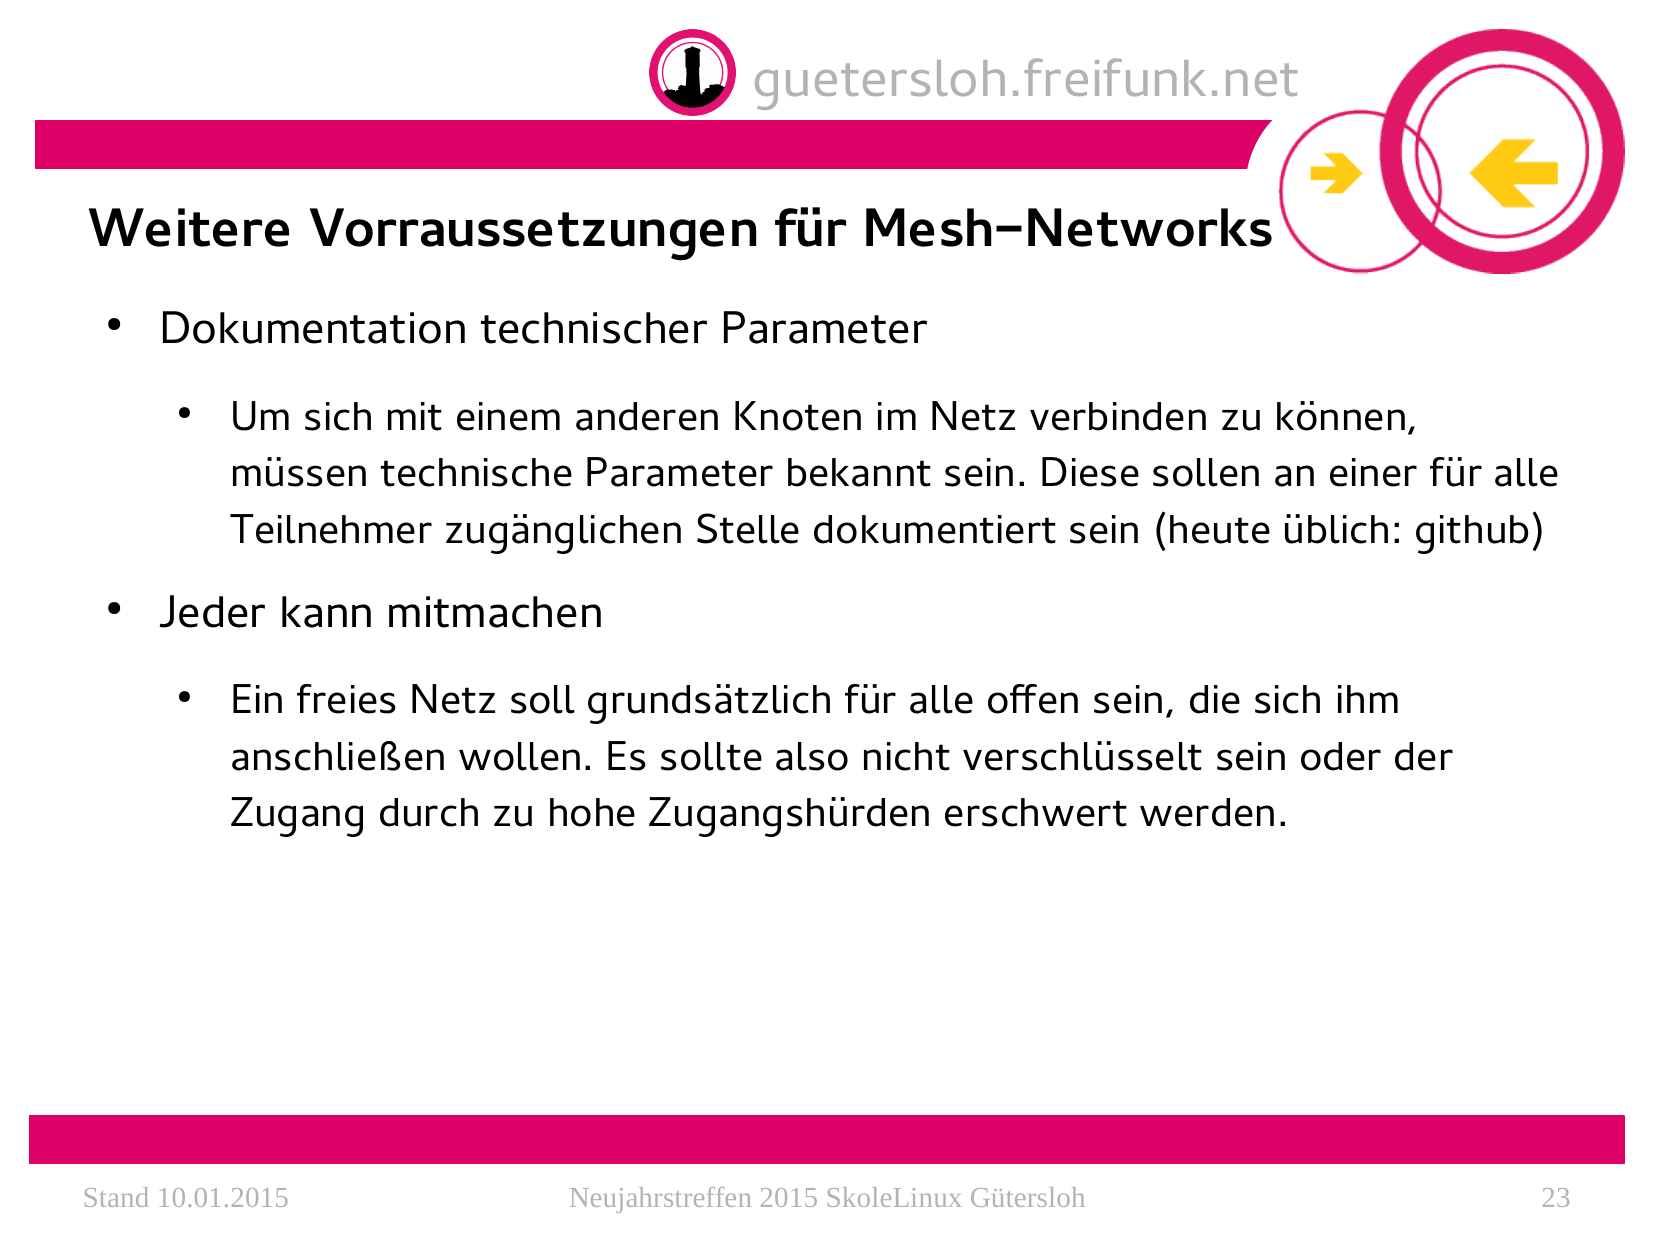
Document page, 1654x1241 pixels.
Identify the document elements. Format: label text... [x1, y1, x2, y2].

list Dokumentation technischer Parameter Um sich mit einem anderen Knoten im Netz verbinden zu können, müssen technische Parameter bekannt sein. Diese sollen an einer für alle Teilnehmer zugänglichen Stelle dokumentiert sein (heute üblich: github) Jeder kann mitmachen Ein freies Netz soll grundsätzlich für alle offen sein, die sich ihm anschließen wollen. Es sollte also nicht verschlüsselt sein oder der Zugang durch zu hohe Zugangshürden erschwert werden. [88, 295, 1565, 1049]
title Weitere Vorraussetzungen für Mesh-Networks [88, 196, 1329, 271]
picture [1278, 29, 1625, 274]
picture [649, 29, 736, 116]
